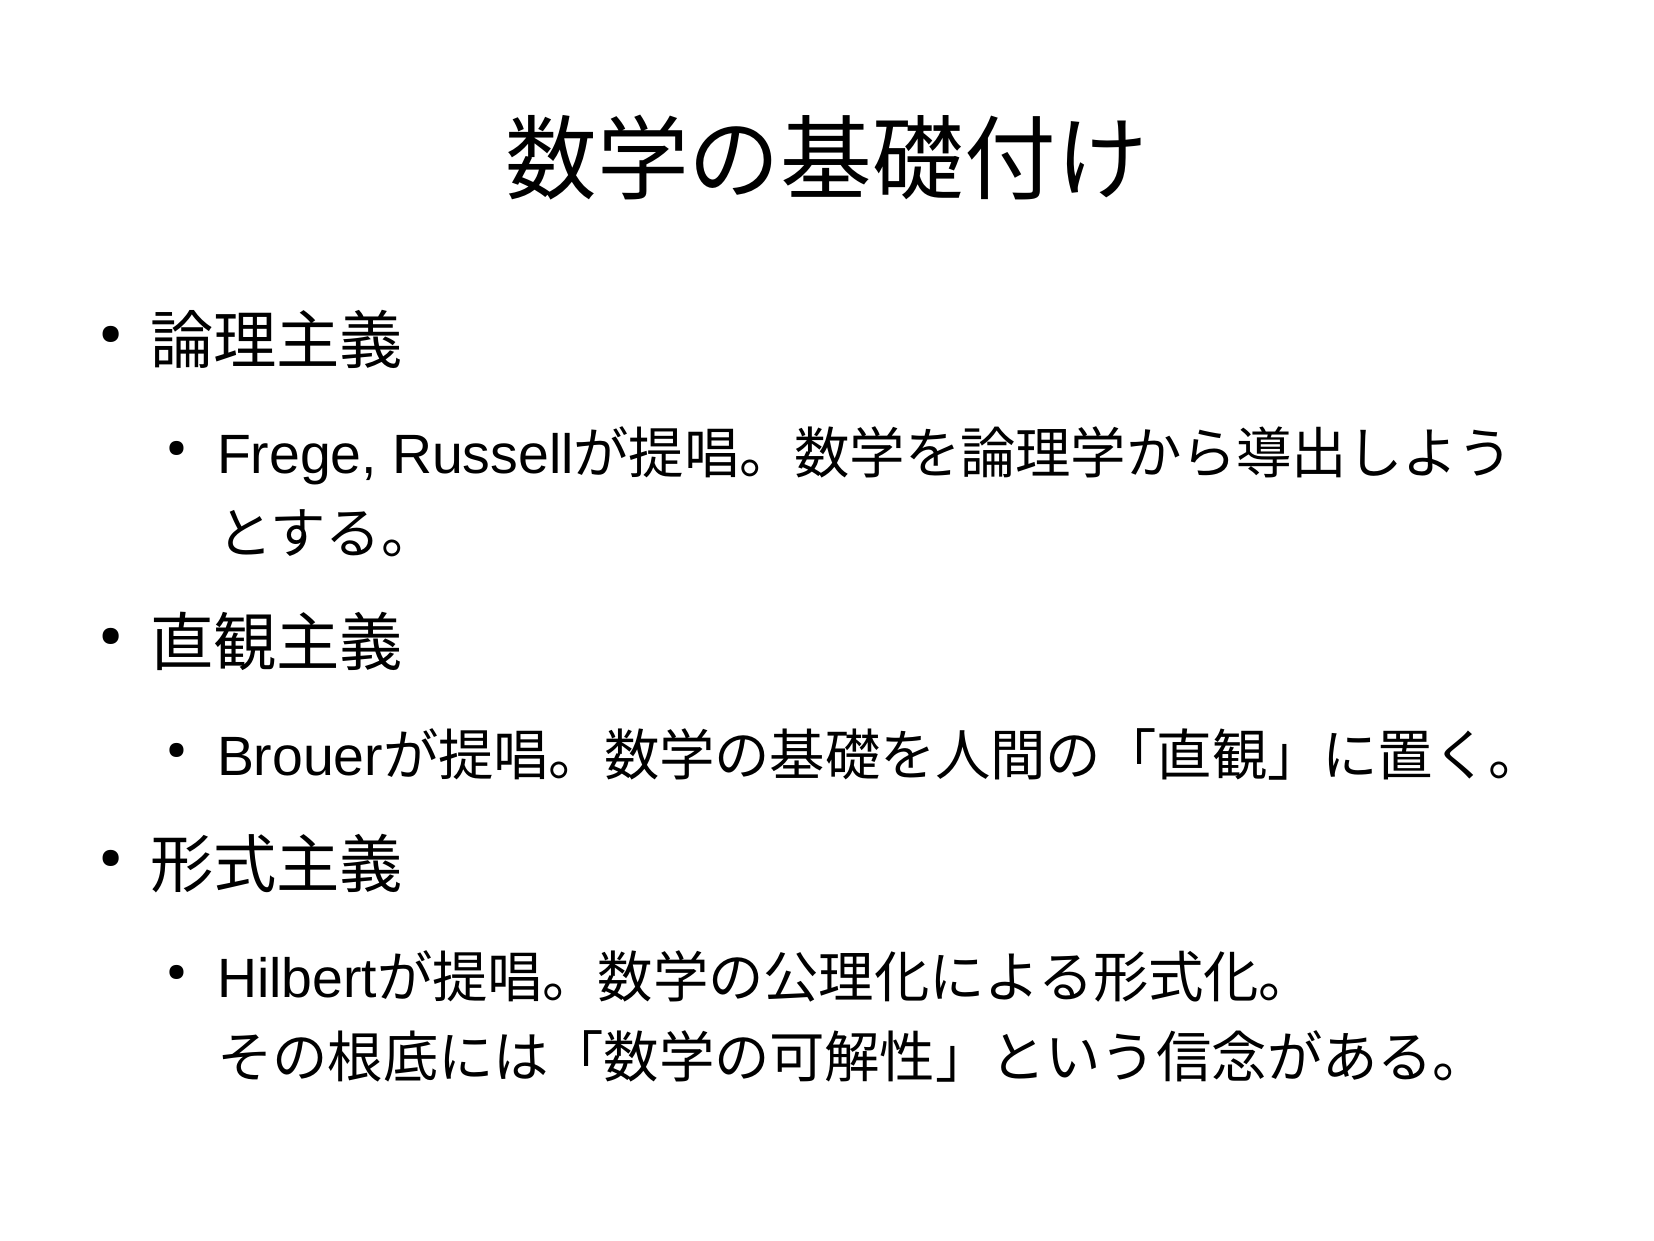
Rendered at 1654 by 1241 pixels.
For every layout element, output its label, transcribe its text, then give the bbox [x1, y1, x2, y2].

list 論理主義 Frege, Russellが提唱。数学を論理学から導出しよう とする。 直観主義 Brouerが提唱。数学の基礎を人間の「直観」に置く。 形式主義 Hilbertが提唱。数学の公理化による形式化。 その根底には「数学の可解性」という信念がある。 [82, 290, 1571, 1109]
title 数学の基礎付け [82, 49, 1571, 257]
